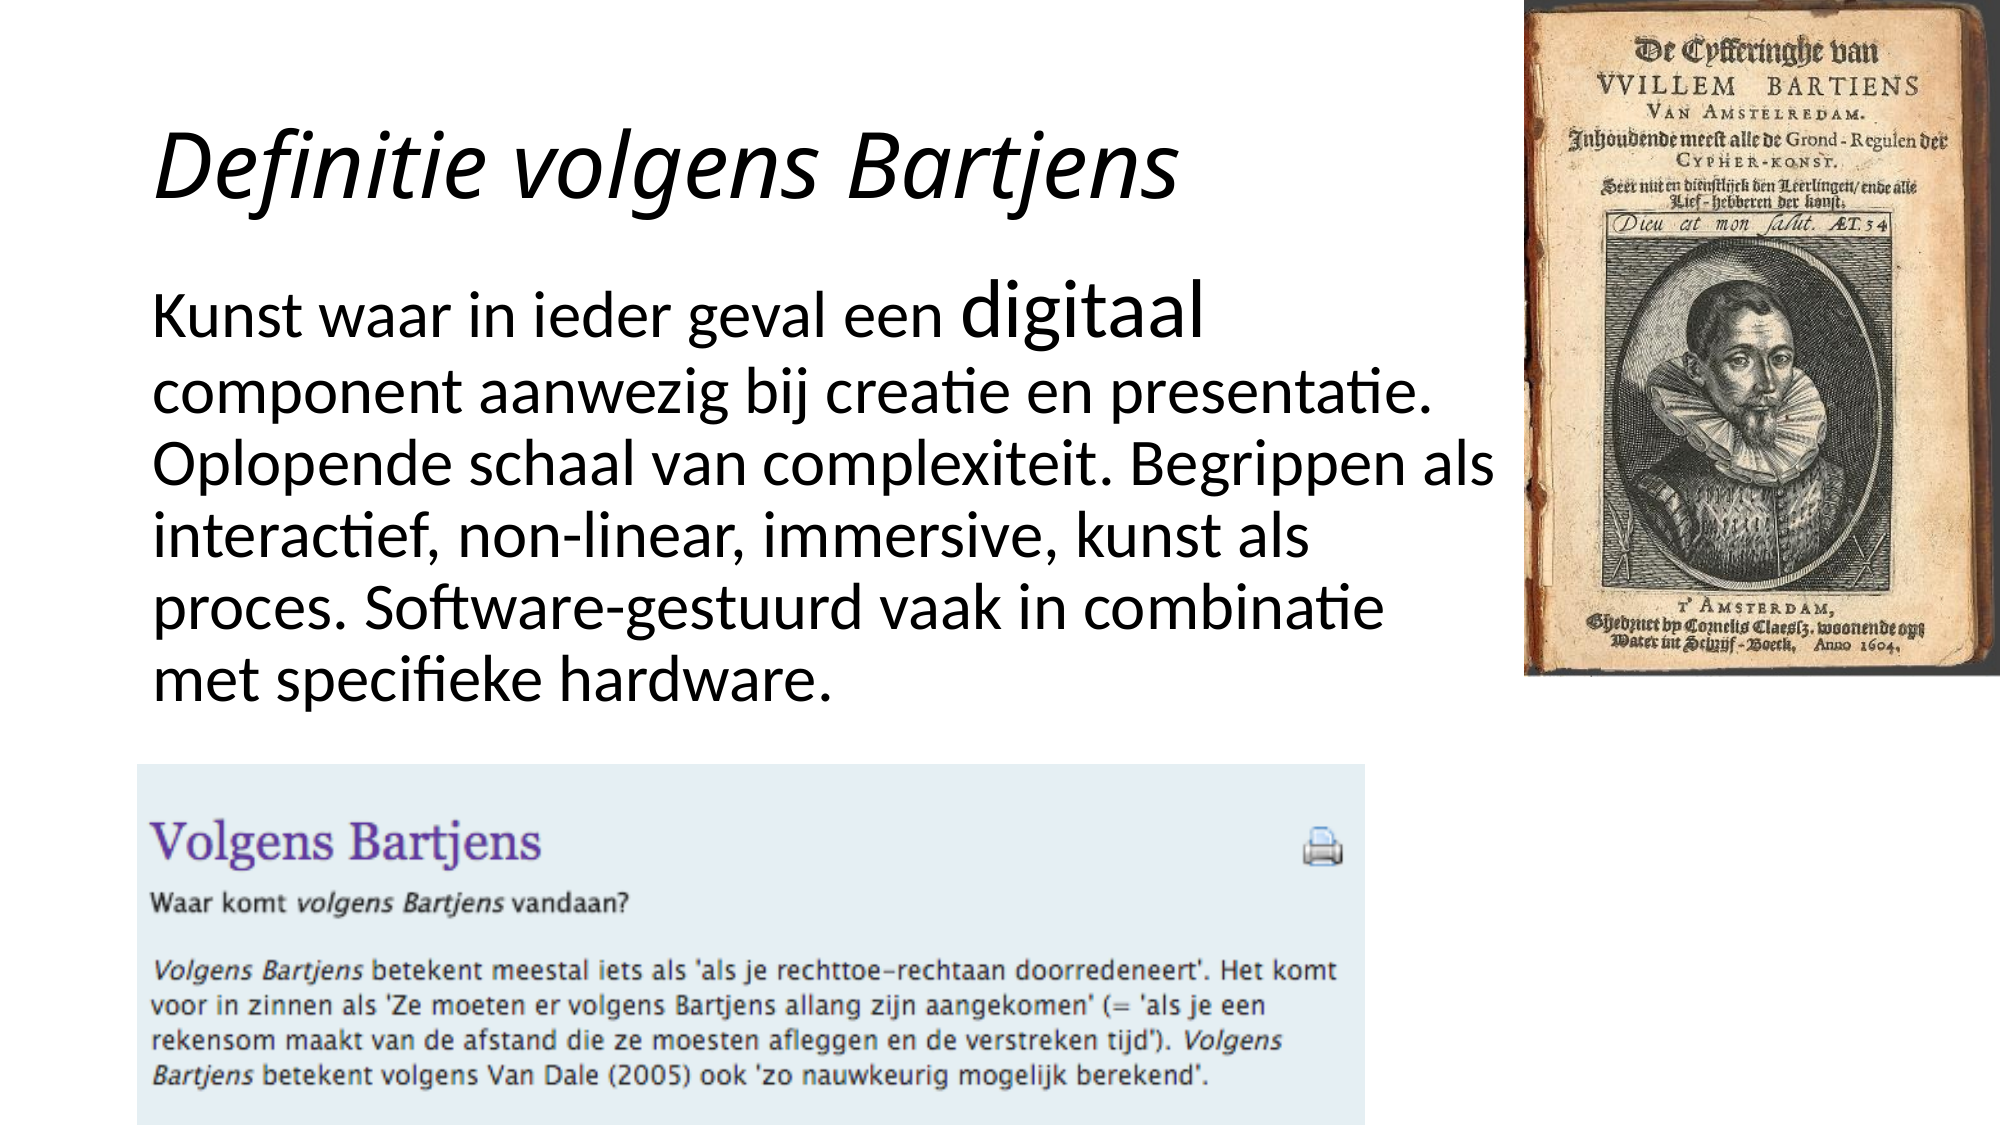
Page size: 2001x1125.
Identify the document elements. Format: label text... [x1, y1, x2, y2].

picture [137, 764, 1365, 1125]
title Definitie volgens Bartjens [137, 59, 1524, 258]
list Kunst waar in ieder geval een digitaal component aanwezig bij creatie en presentatie. Oplopende schaal van complexiteit. Begrippen als interactief, non-linear, immersive, kunst als proces. Software-gestuurd vaak in combinatie met specifieke hardware. [137, 258, 1525, 724]
picture [1524, 0, 2000, 677]
